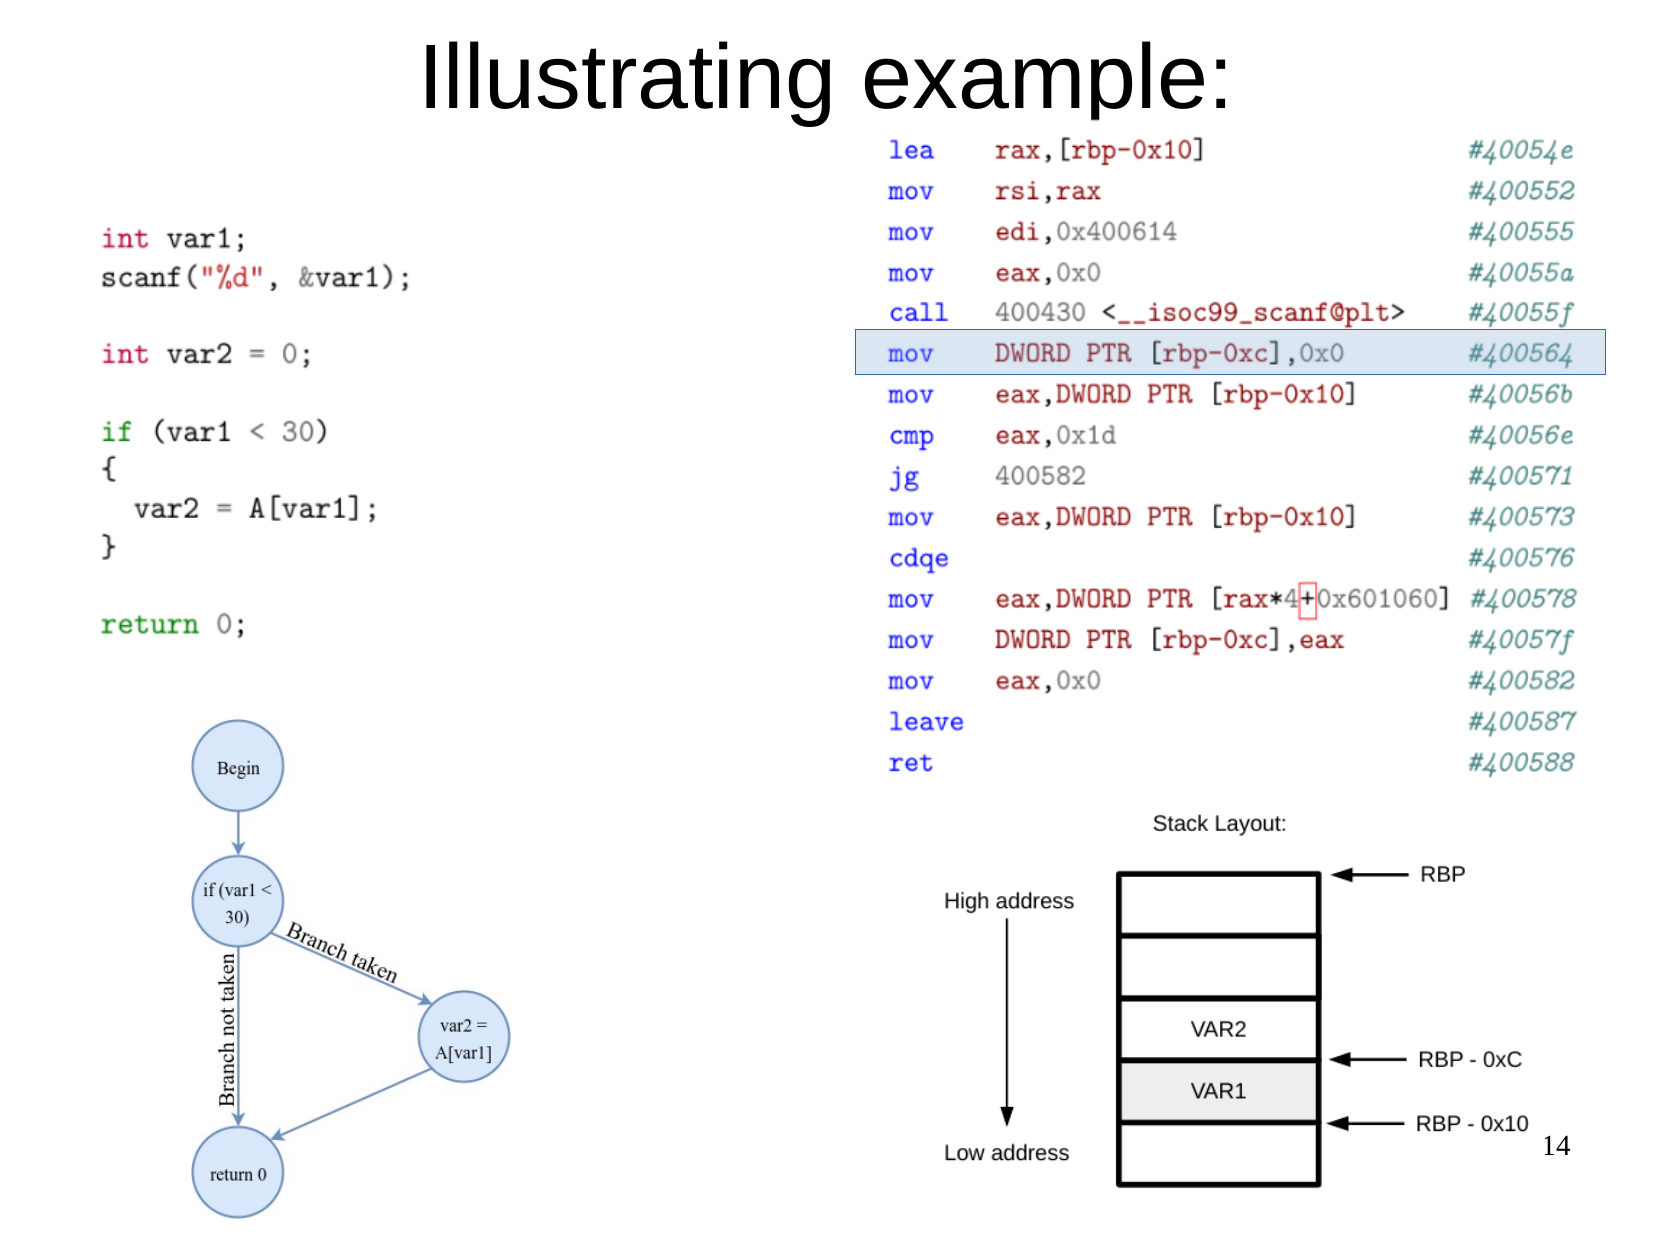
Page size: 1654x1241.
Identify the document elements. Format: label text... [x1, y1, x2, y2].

title Illustrating example: [82, 0, 1571, 104]
text_box [855, 329, 1606, 375]
picture [0, 104, 1622, 1241]
